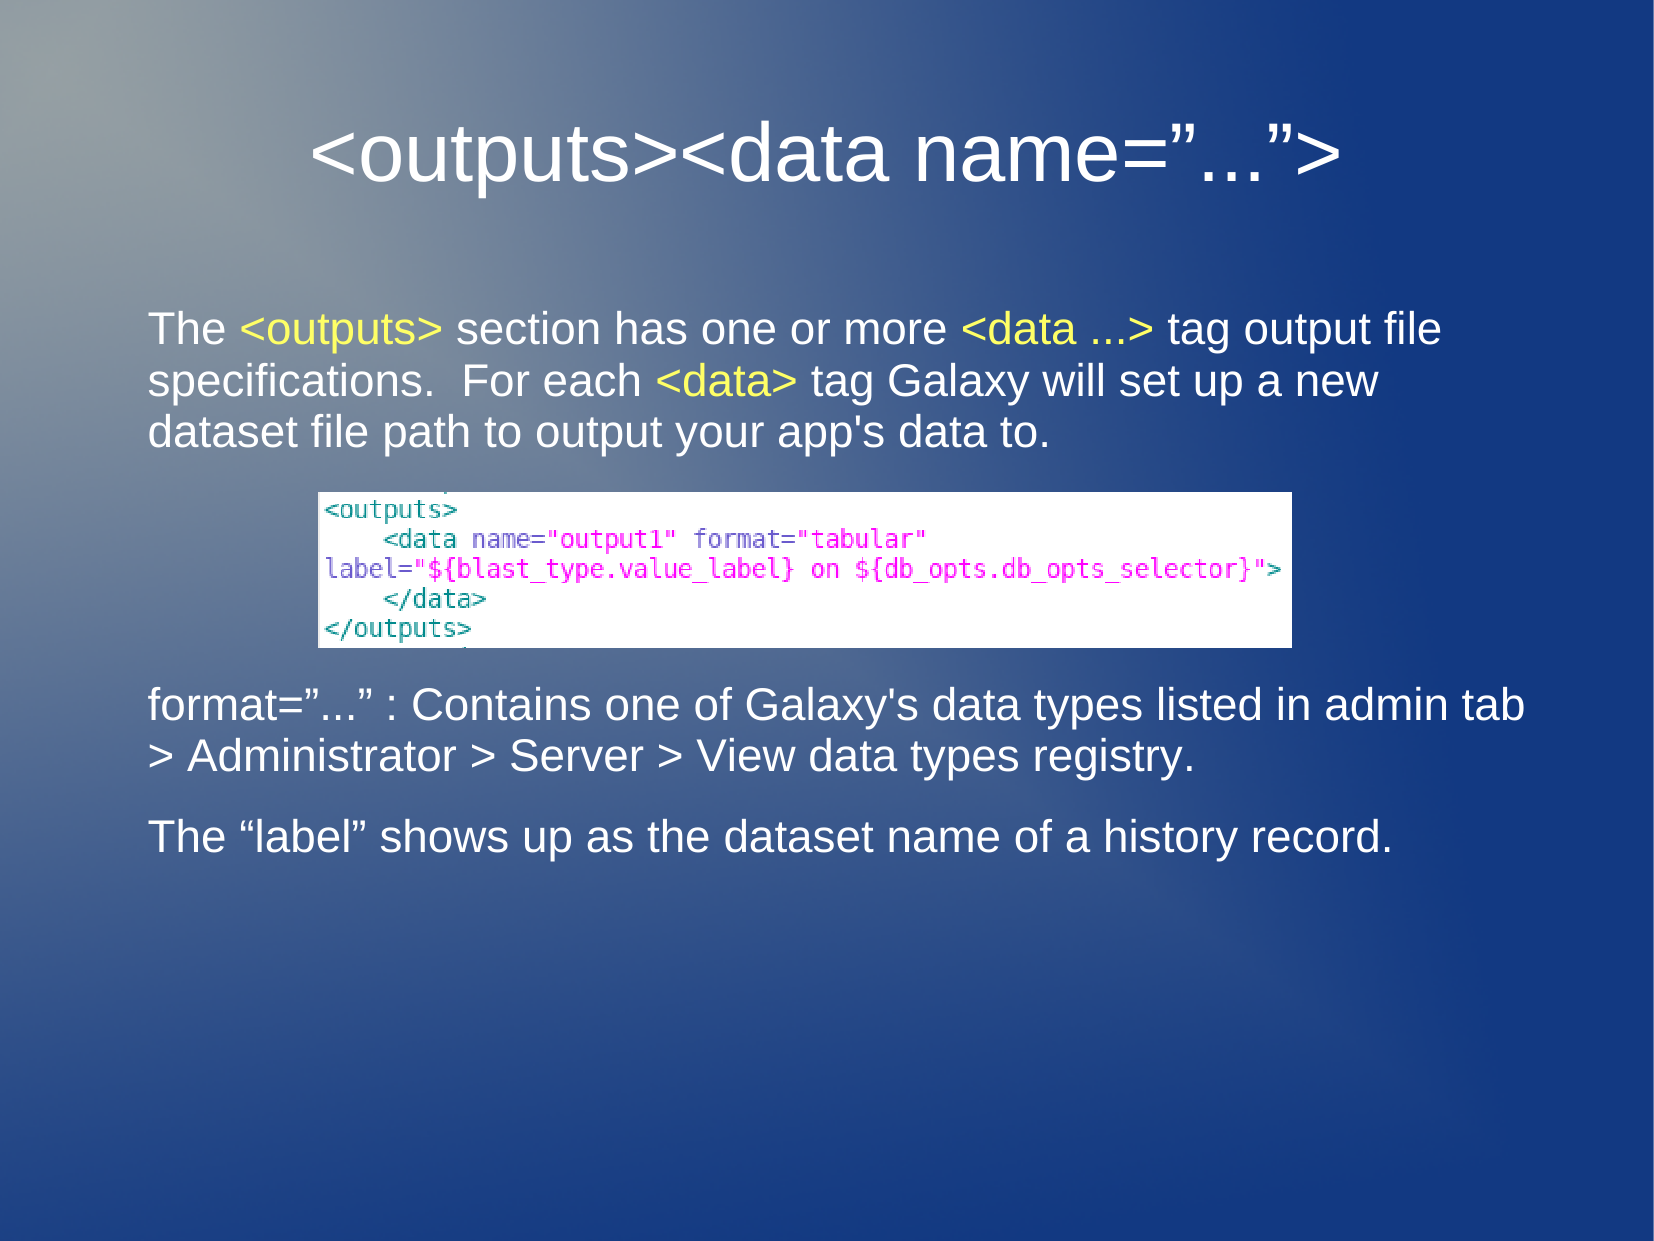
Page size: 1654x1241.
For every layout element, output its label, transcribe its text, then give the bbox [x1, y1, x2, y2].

text_box format=”...” : Contains one of Galaxy's data types listed in admin tab > Administrator > Server > View data types registry. The “label” shows up as the dataset name of a history record. [147, 679, 1536, 886]
title <outputs><data name=”...”> [82, 49, 1571, 257]
list The <outputs> section has one or more <data ...> tag output file specifications. For each <data> tag Galaxy will set up a new dataset file path to output your app's data to. [147, 303, 1536, 679]
picture [0, 0, 1654, 1241]
